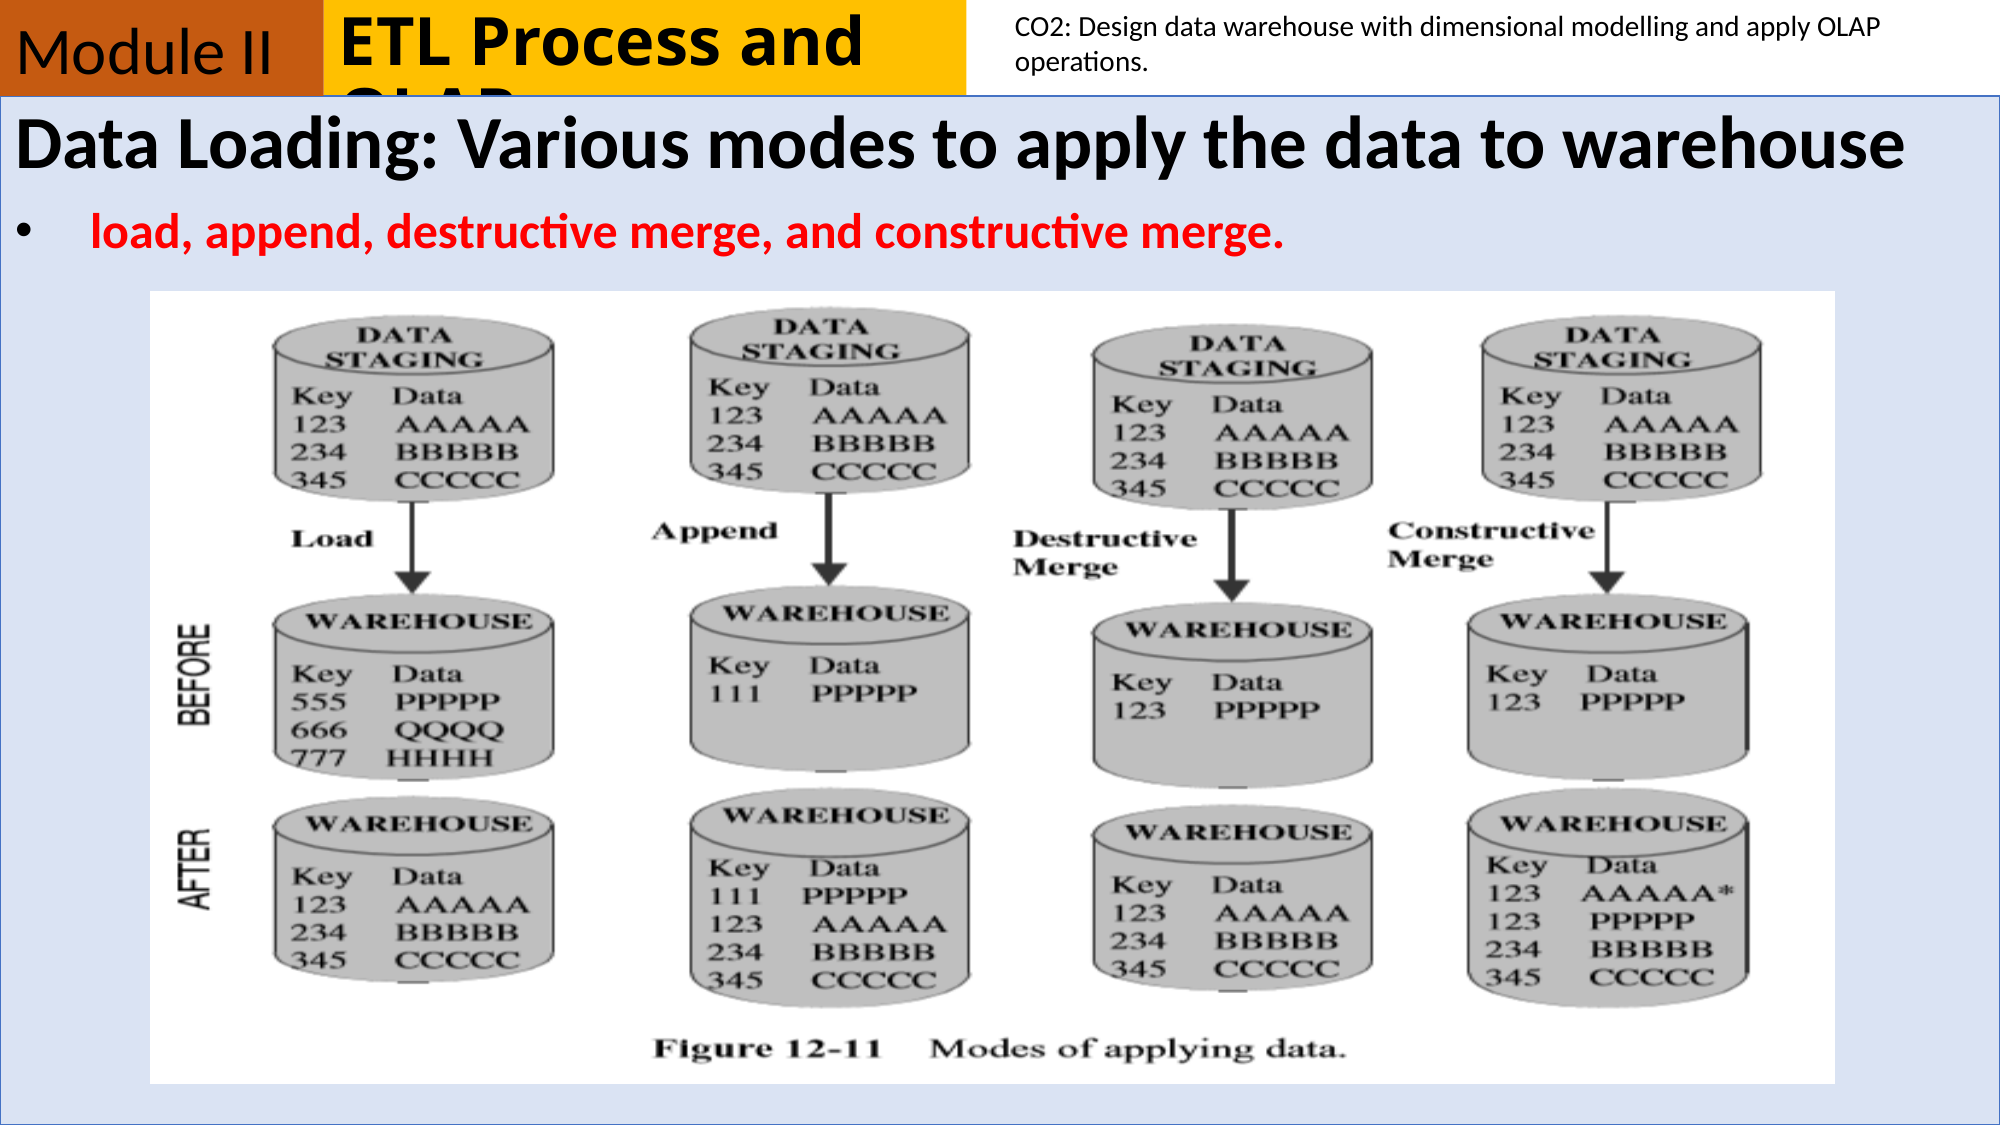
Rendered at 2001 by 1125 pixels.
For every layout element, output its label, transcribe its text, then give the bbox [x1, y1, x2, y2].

subtitle Data Loading: Various modes to apply the data to warehouse load, append, destructive merge, and constructive merge. [0, 95, 2000, 1125]
text_box Module II [0, 0, 324, 96]
title ETL Process and OLAP: [324, 0, 967, 95]
picture [150, 291, 1835, 1084]
text_box CO2: Design data warehouse with dimensional modelling and apply OLAP operations. [999, 0, 2000, 122]
